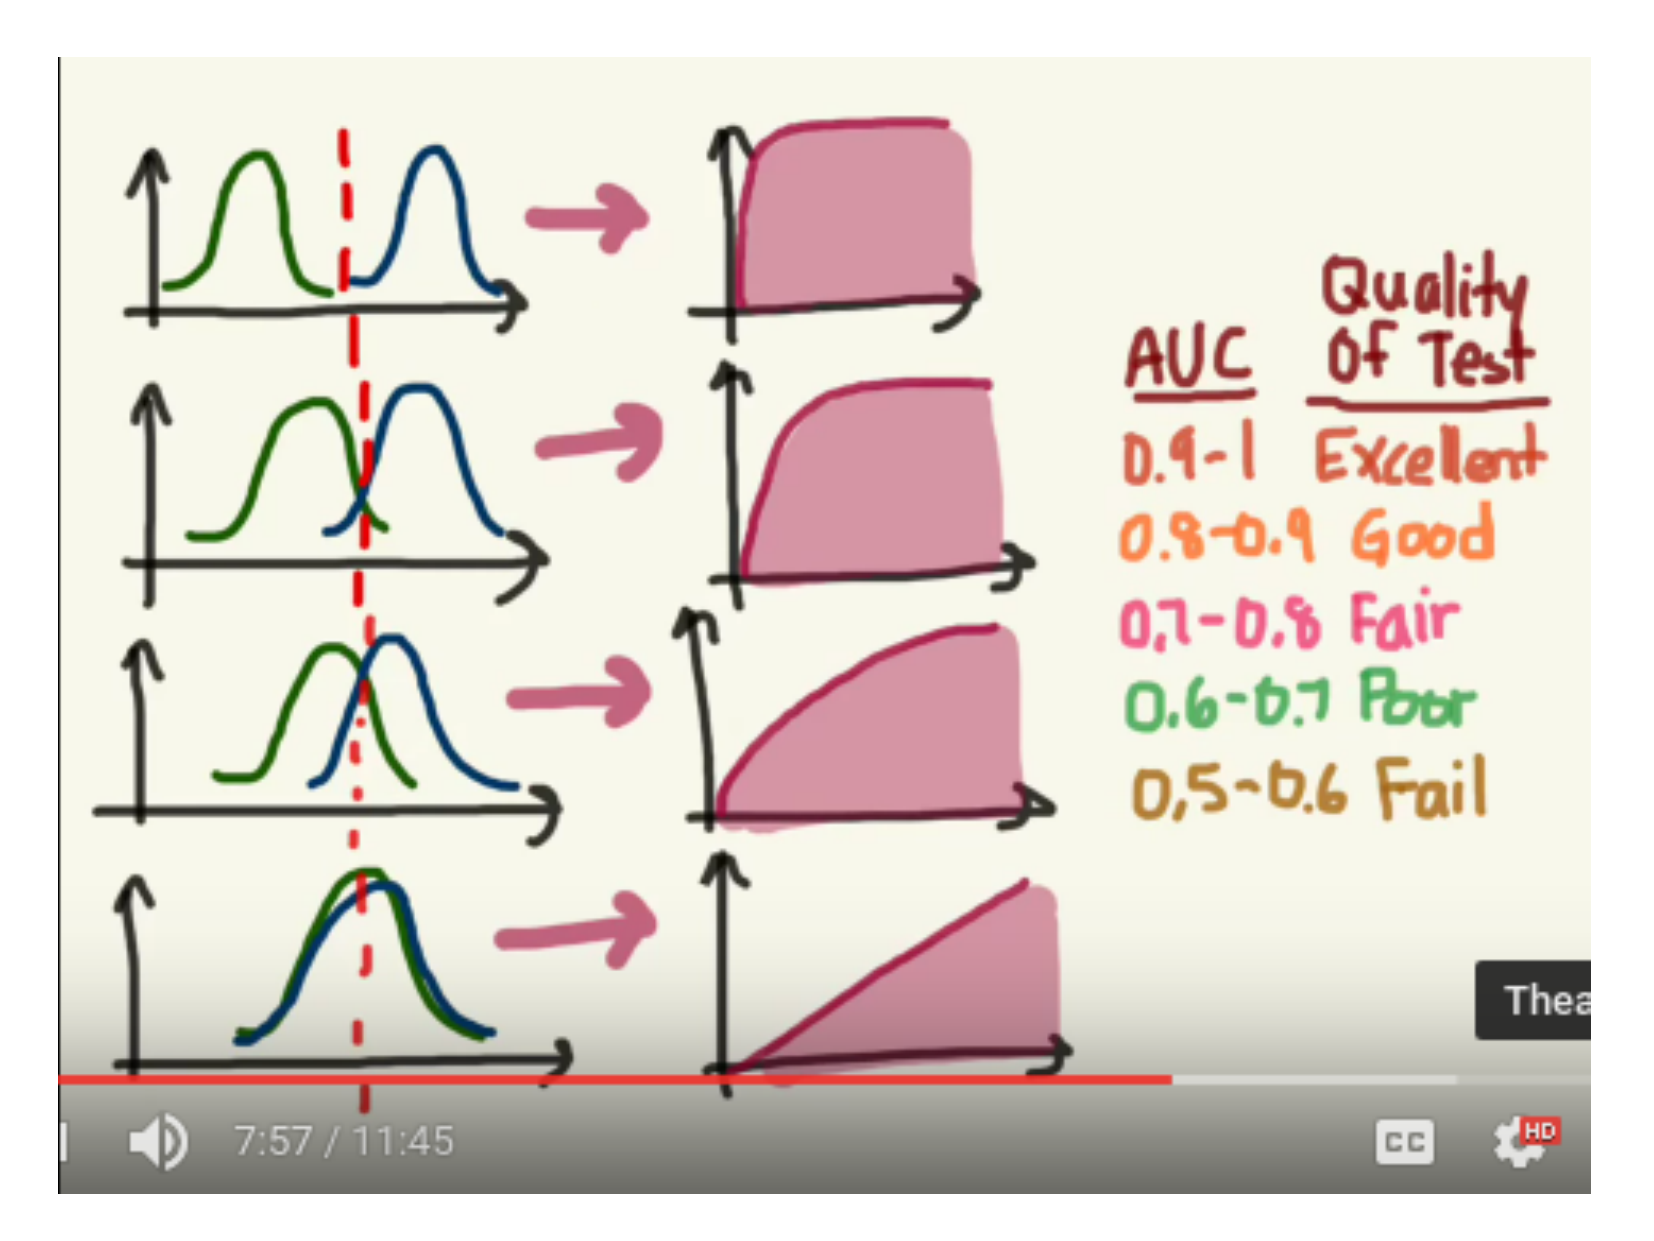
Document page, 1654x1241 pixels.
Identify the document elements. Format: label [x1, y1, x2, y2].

picture [58, 57, 1591, 1194]
